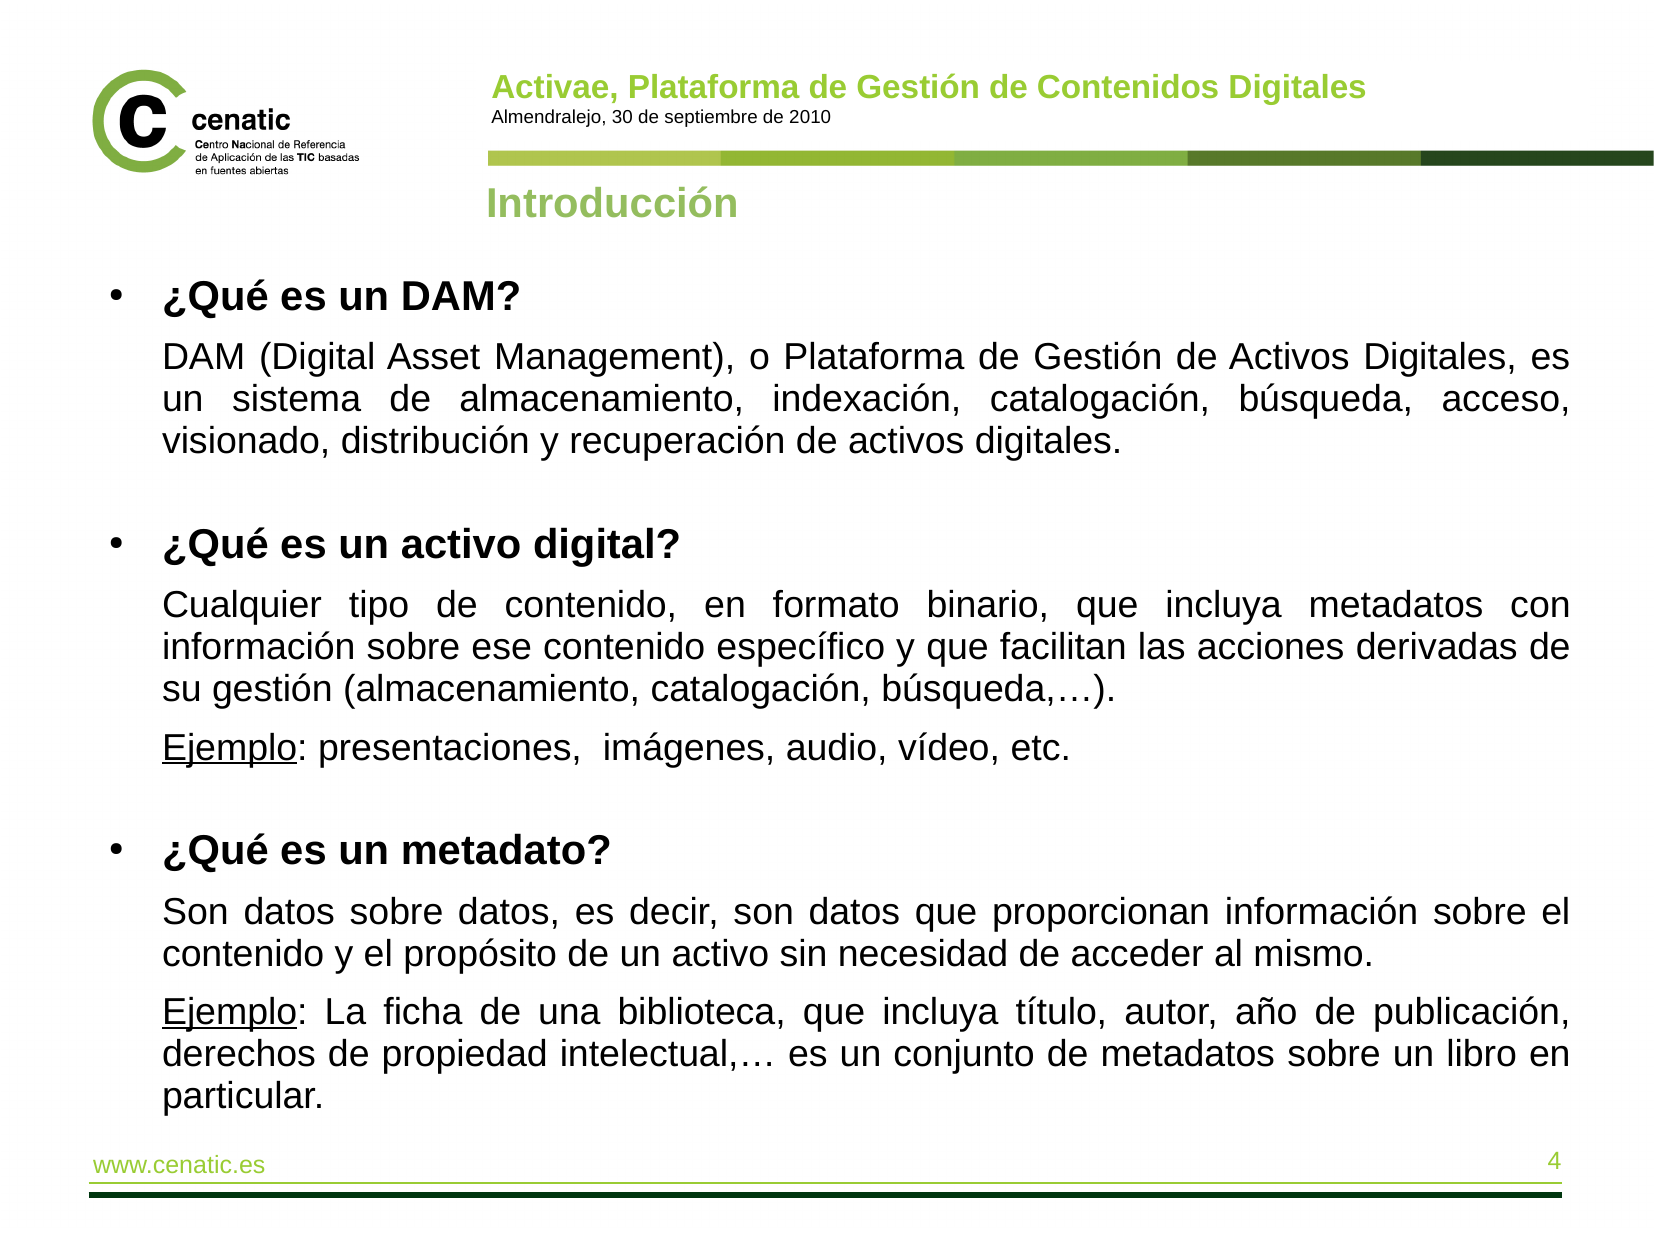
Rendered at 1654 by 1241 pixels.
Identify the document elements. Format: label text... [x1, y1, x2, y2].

list ¿Qué es un DAM? DAM (Digital Asset Management), o Plataforma de Gestión de Activos Digitales, es un sistema de almacenamiento, indexación, catalogación, búsqueda, acceso, visionado, distribución y recuperación de activos digitales. ¿Qué es un activo digital? Cualquier tipo de contenido, en formato binario, que incluya metadatos con información sobre ese contenido específico y que facilitan las acciones derivadas de su gestión (almacenamiento, catalogación, búsqueda,…). Ejemplo: presentaciones, imágenes, audio, vídeo, etc. ¿Qué es un metadato? Son datos sobre datos, es decir, son datos que proporcionan información sobre el contenido y el propósito de un activo sin necesidad de acceder al mismo. Ejemplo: La ficha de una biblioteca, que incluya título, autor, año de publicación, derechos de propiedad intelectual,… es un conjunto de metadatos sobre un libro en particular. [91, 272, 1571, 1117]
title Introducción [486, 177, 1571, 228]
picture [1, 4, 1654, 1228]
